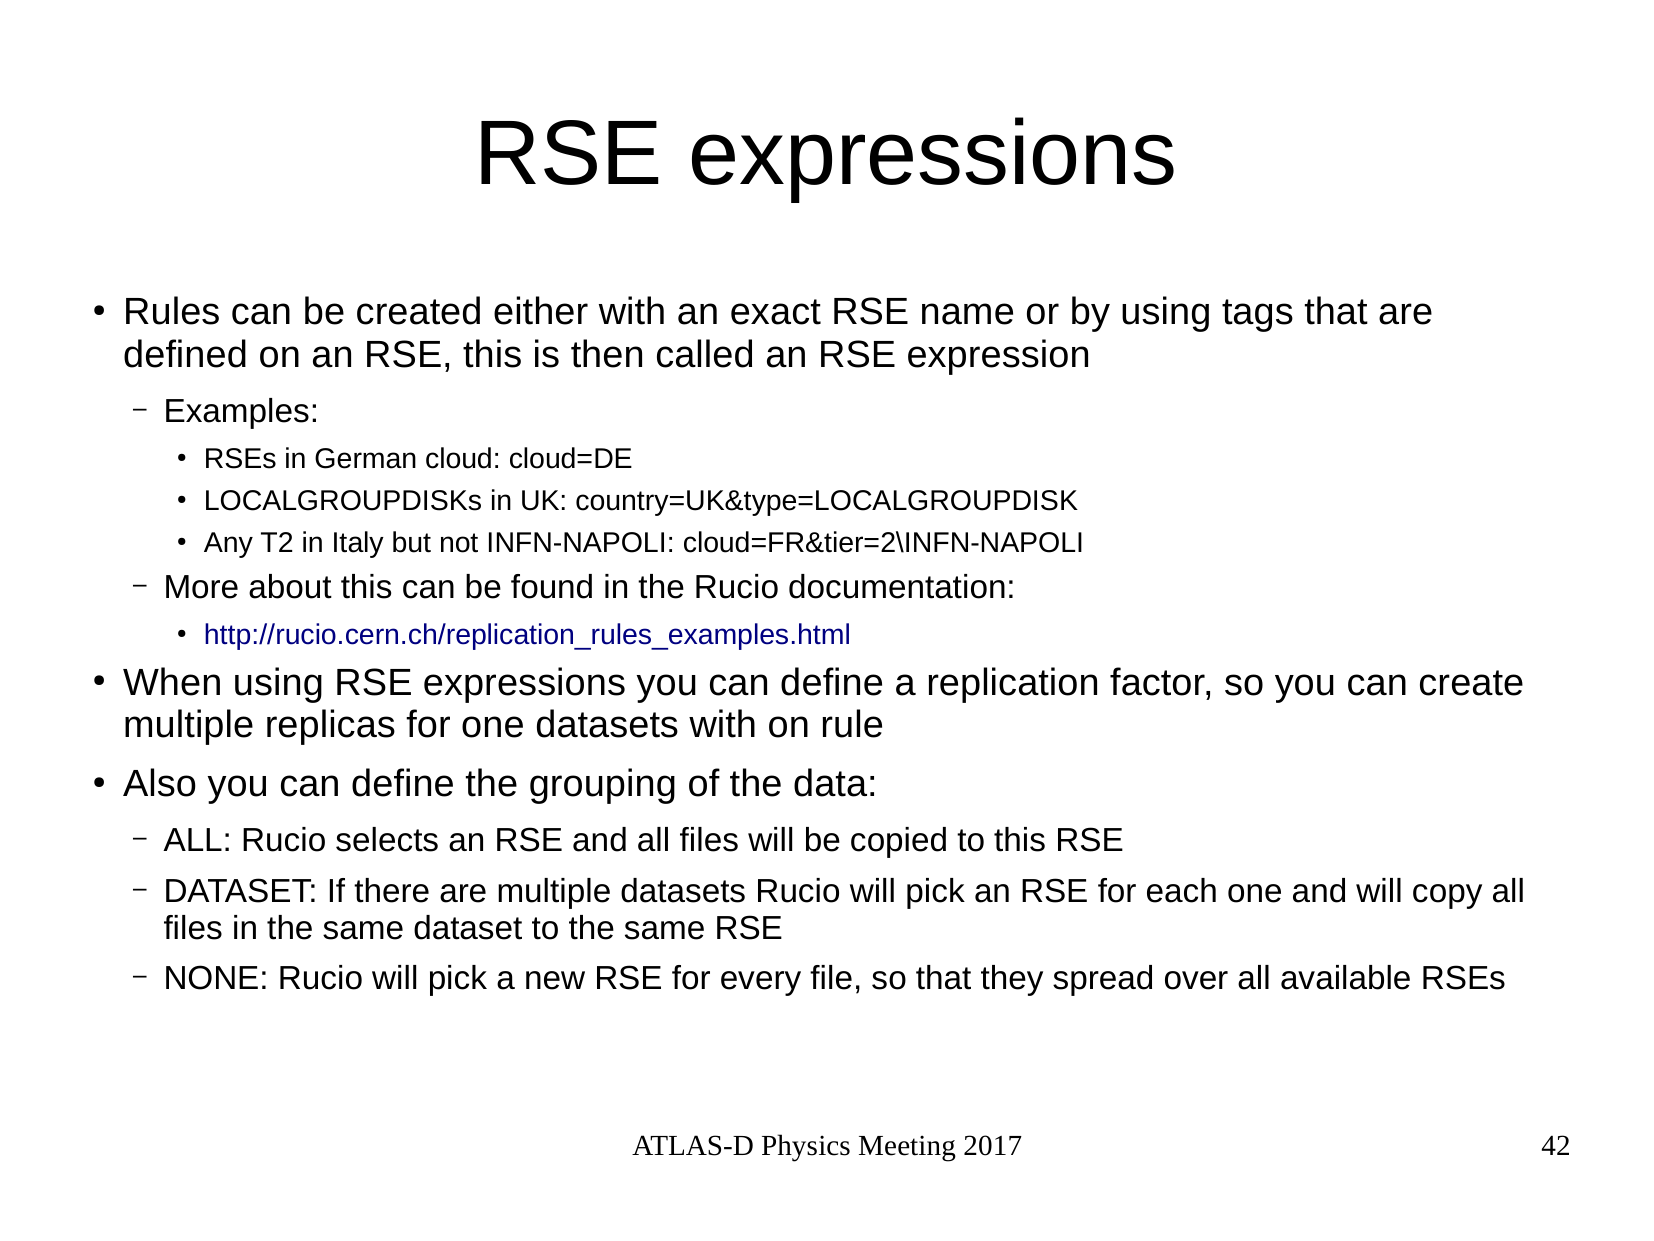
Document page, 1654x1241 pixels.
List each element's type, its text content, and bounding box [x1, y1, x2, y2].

title RSE expressions [82, 49, 1571, 257]
list Rules can be created either with an exact RSE name or by using tags that are defined on an RSE, this is then called an RSE expression Examples: RSEs in German cloud: cloud=DE LOCALGROUPDISKs in UK: country=UK&type=LOCALGROUPDISK Any T2 in Italy but not INFN-NAPOLI: cloud=FR&tier=2\INFN-NAPOLI More about this can be found in the Rucio documentation: http://rucio.cern.ch/replication_rules_examples.html When using RSE expressions you can define a replication factor, so you can create multiple replicas for one datasets with on rule Also you can define the grouping of the data: ALL: Rucio selects an RSE and all files will be copied to this RSE DATASET: If there are multiple datasets Rucio will pick an RSE for each one and will copy all files in the same dataset to the same RSE NONE: Rucio will pick a new RSE for every file, so that they spread over all available RSEs [82, 290, 1571, 1010]
